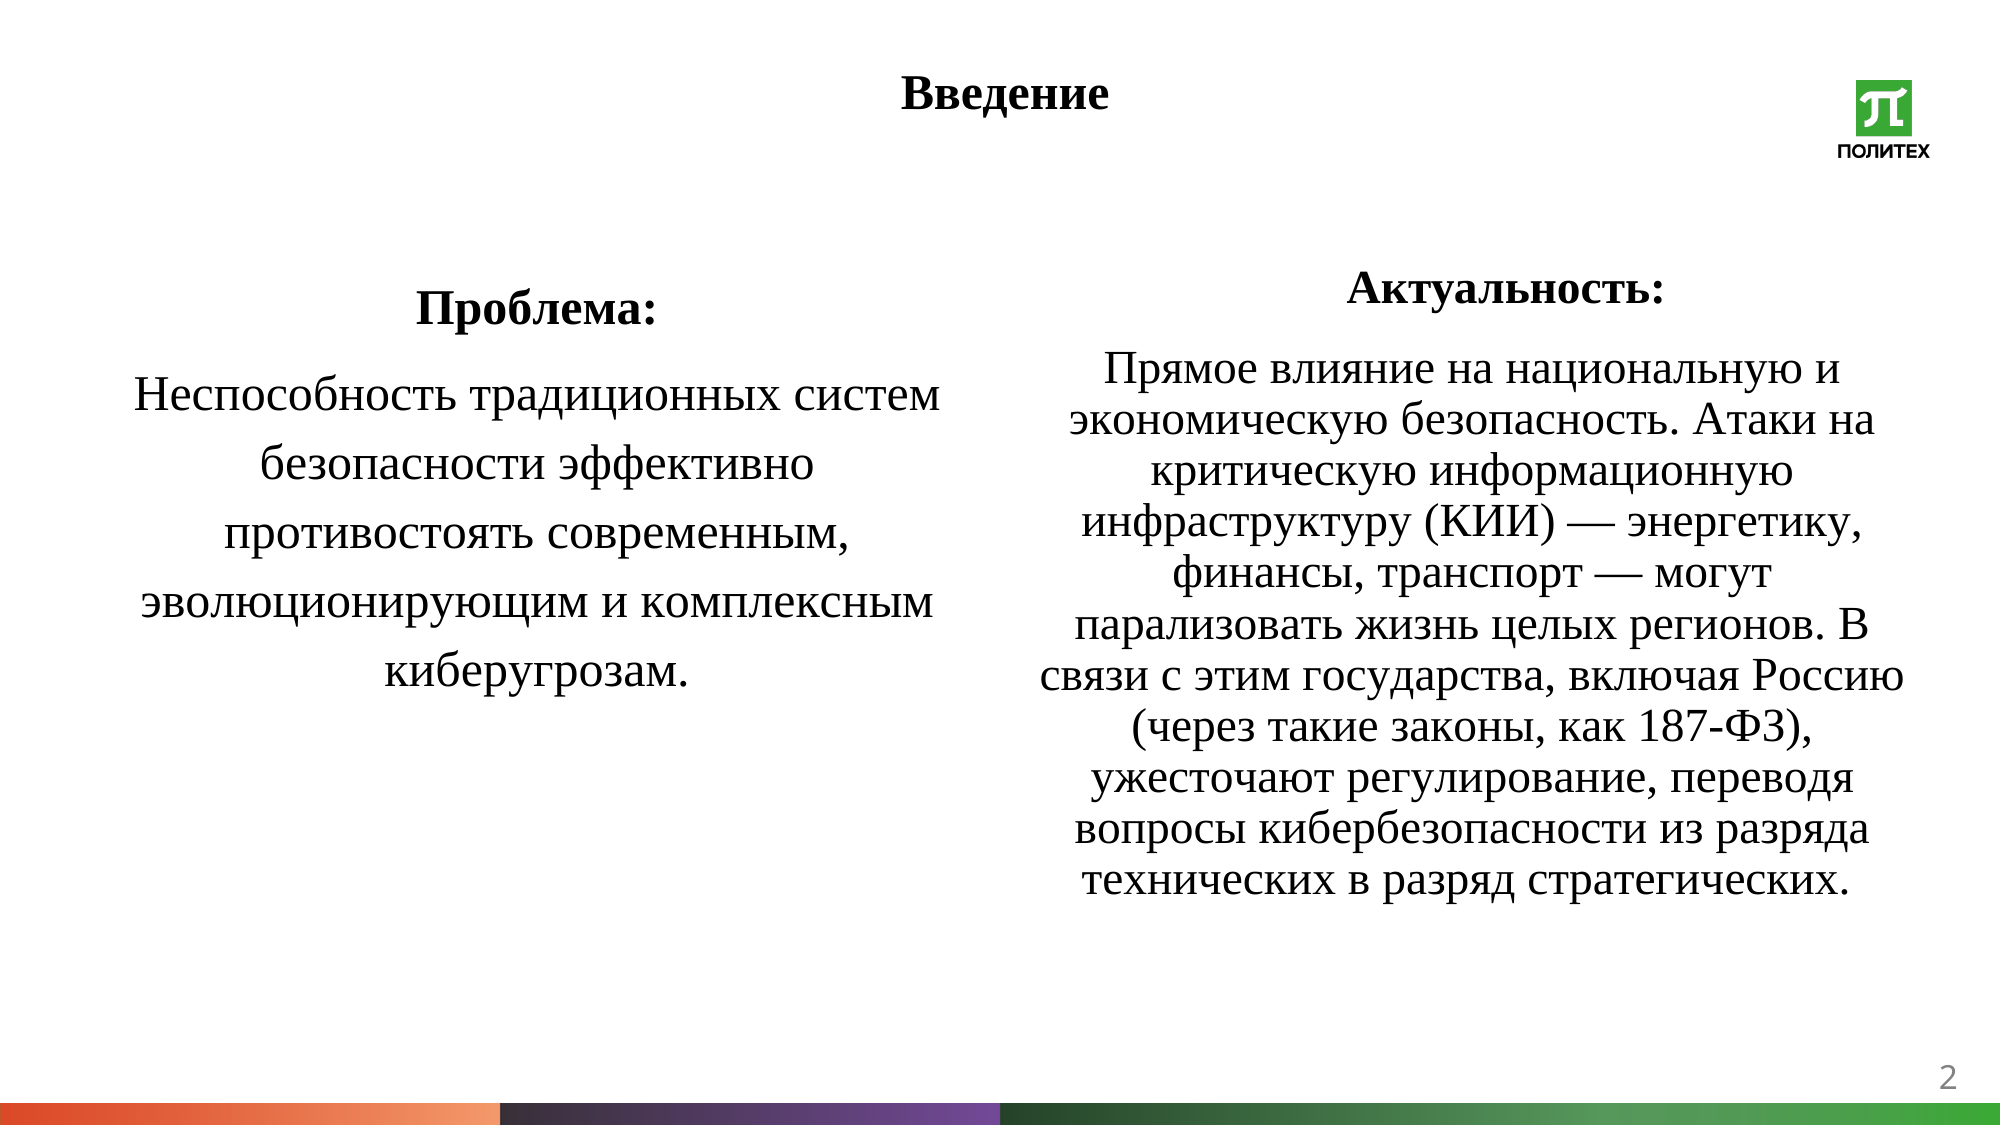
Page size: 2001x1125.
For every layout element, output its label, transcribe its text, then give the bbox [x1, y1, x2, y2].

picture [1838, 80, 1930, 158]
text_box 2 [1923, 1048, 1988, 1104]
list Проблема: Неспособность традиционных систем безопасности эффективно противостоять современным, эволюционирующим и комплексным киберугрозам. [99, 265, 975, 712]
list Актуальность: Прямое влияние на национальную и экономическую безопасность. Атаки на критическую информационную инфраструктуру (КИИ) — энергетику, финансы, транспорт — могут парализовать жизнь целых регионов. В связи с этим государства, включая Россию (через такие законы, как 187-ФЗ), ужесточают регулирование, переводя вопросы кибербезопасности из разряда технических в разряд стратегических. [1033, 262, 1912, 916]
picture [0, 1103, 2000, 1125]
title Введение [885, 59, 1203, 147]
